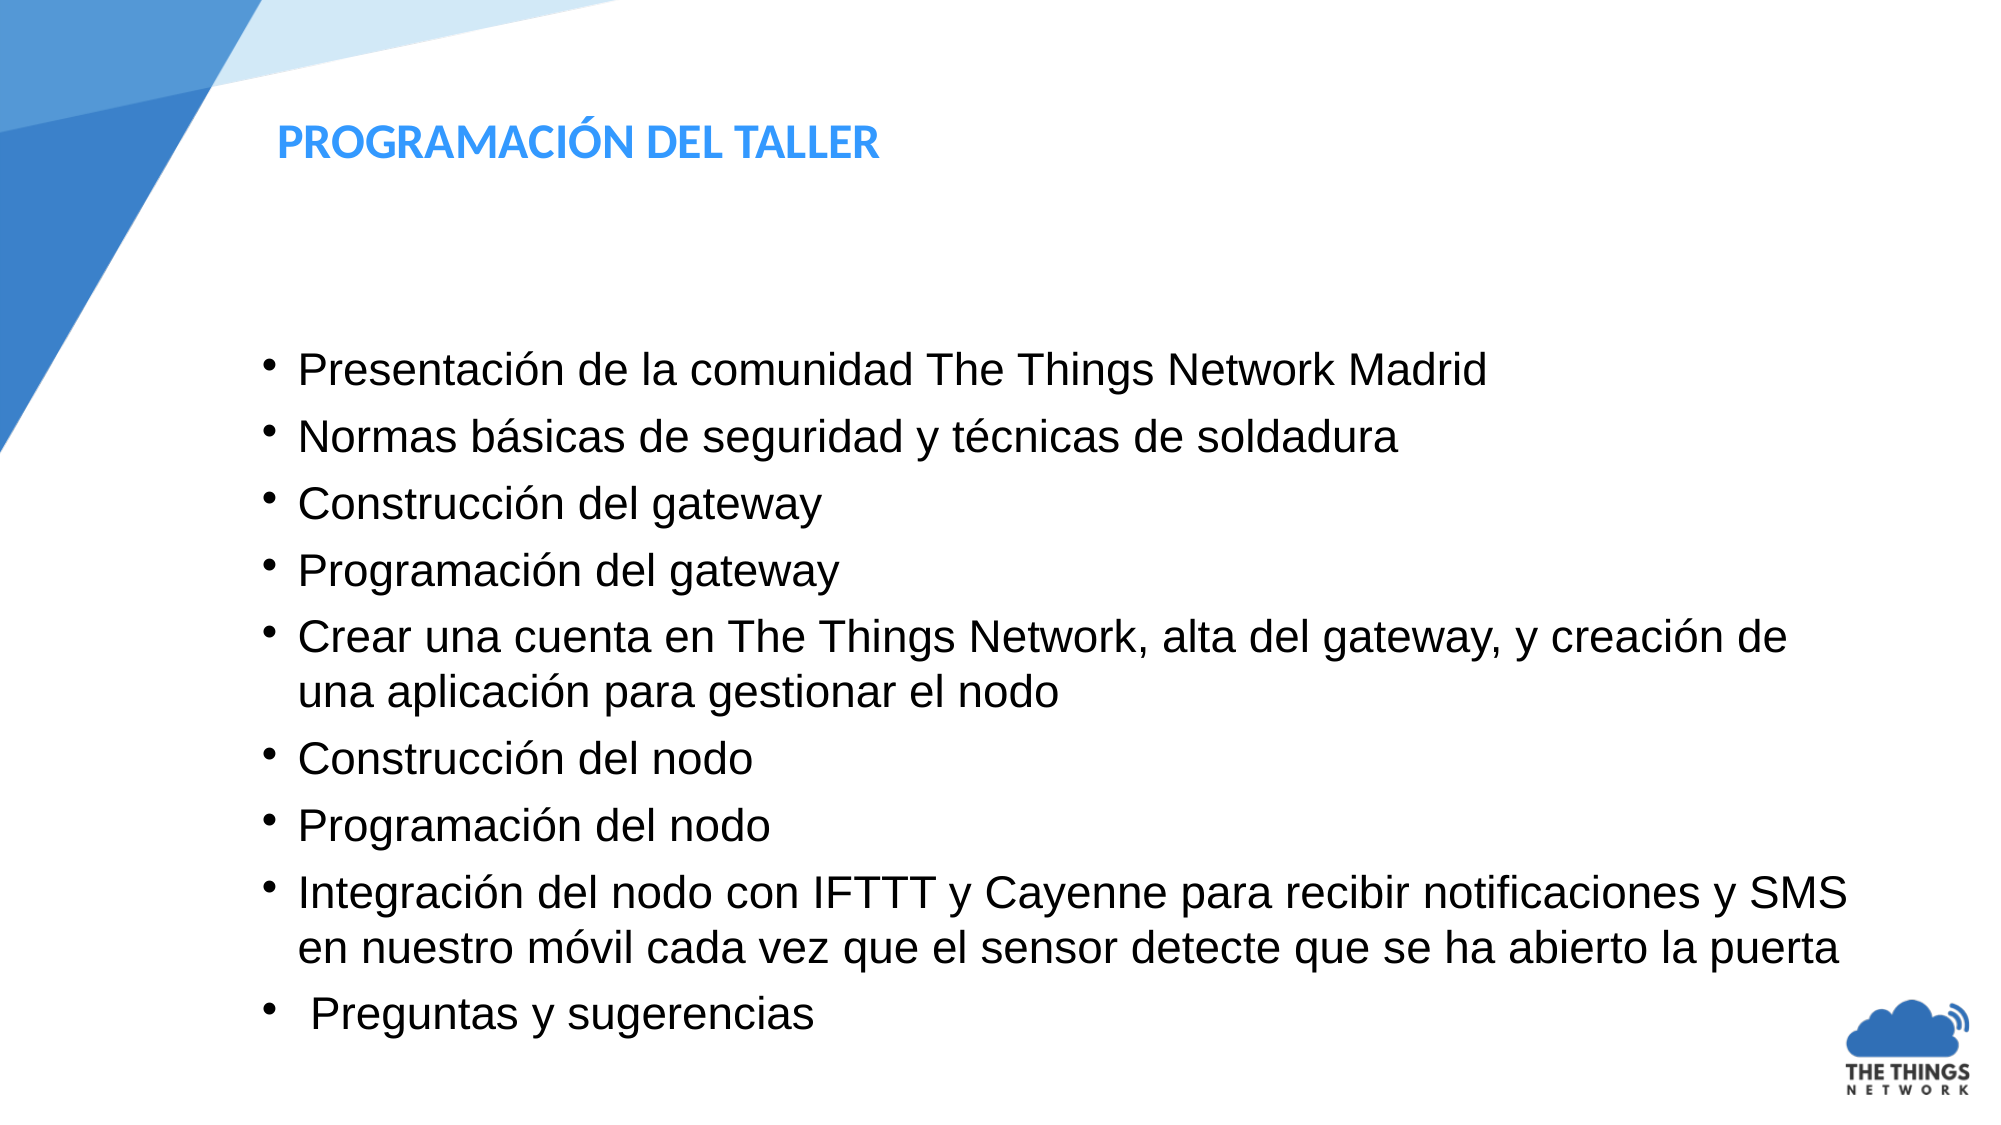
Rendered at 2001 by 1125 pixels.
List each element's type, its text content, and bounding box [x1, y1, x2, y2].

text_box PROGRAMACIÓN DEL TALLER [99, 44, 1900, 233]
text_box Presentación de la comunidad The Things Network Madrid Normas básicas de seguridad y técnicas de soldadura Construcción del gateway Programación del gateway Crear una cuenta en The Things Network, alta del gateway, y creación de una aplicación para gestionar el nodo Construcción del nodo Programación del nodo Integración del nodo con IFTTT y Cayenne para recibir notificaciones y SMS en nuestro móvil cada vez que el sensor detecte que se ha abierto la puerta Preguntas y sugerencias [261, 339, 1863, 1014]
picture [0, 0, 1970, 1095]
